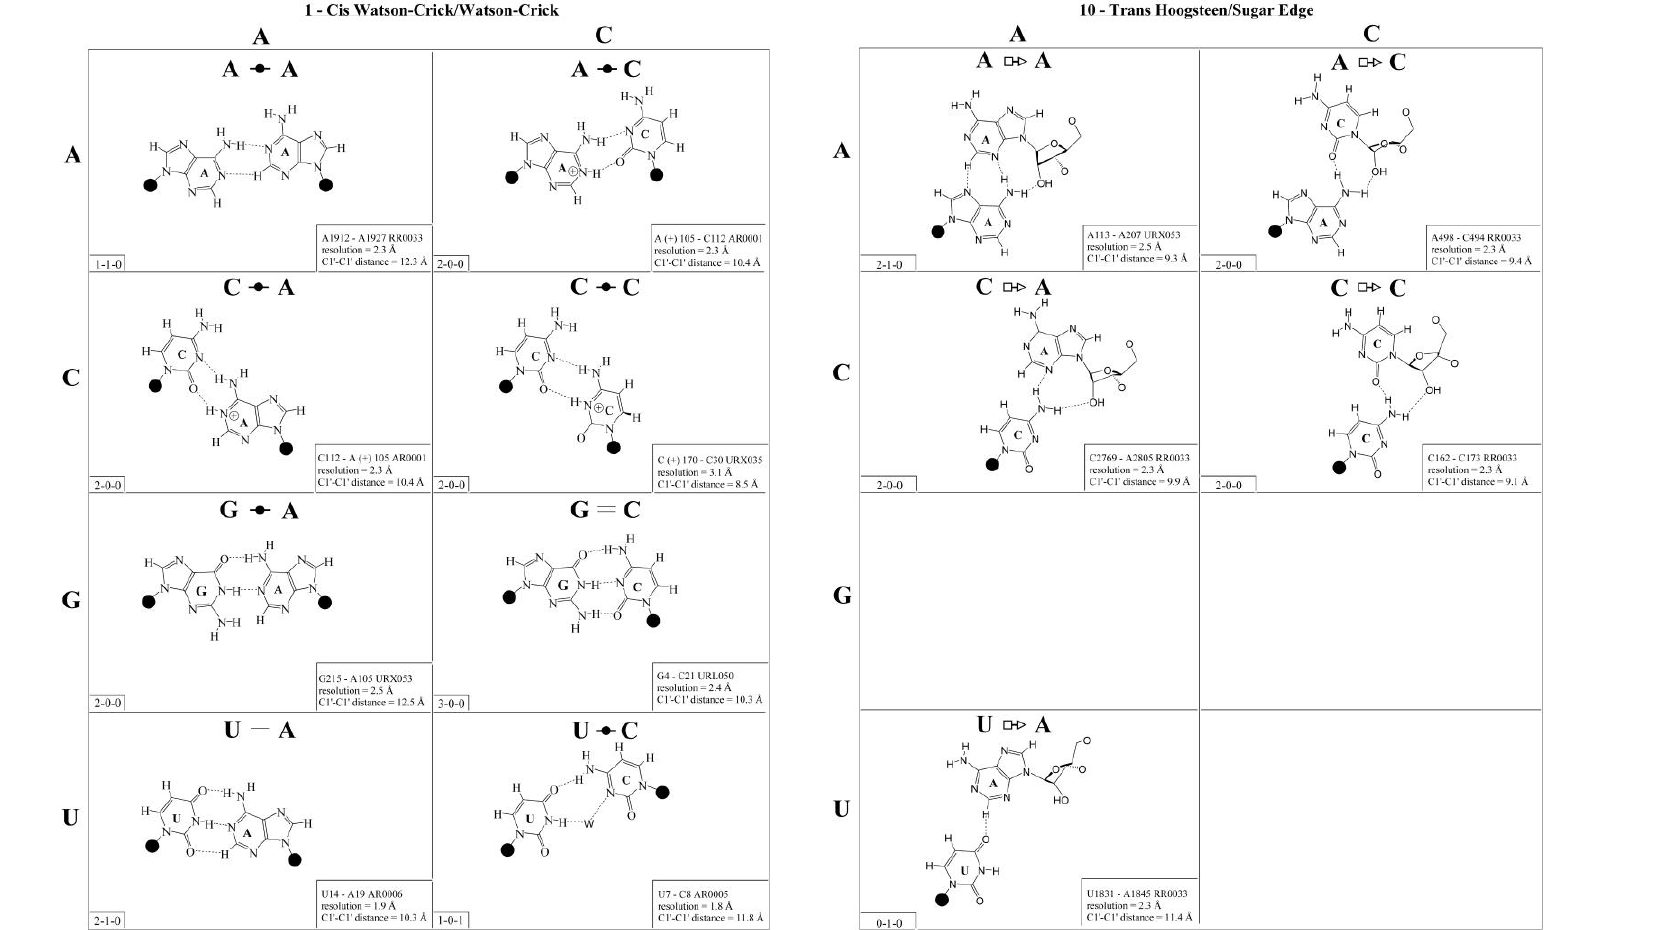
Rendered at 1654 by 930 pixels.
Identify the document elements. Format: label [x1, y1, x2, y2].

picture [61, 0, 770, 930]
picture [832, 0, 1543, 930]
